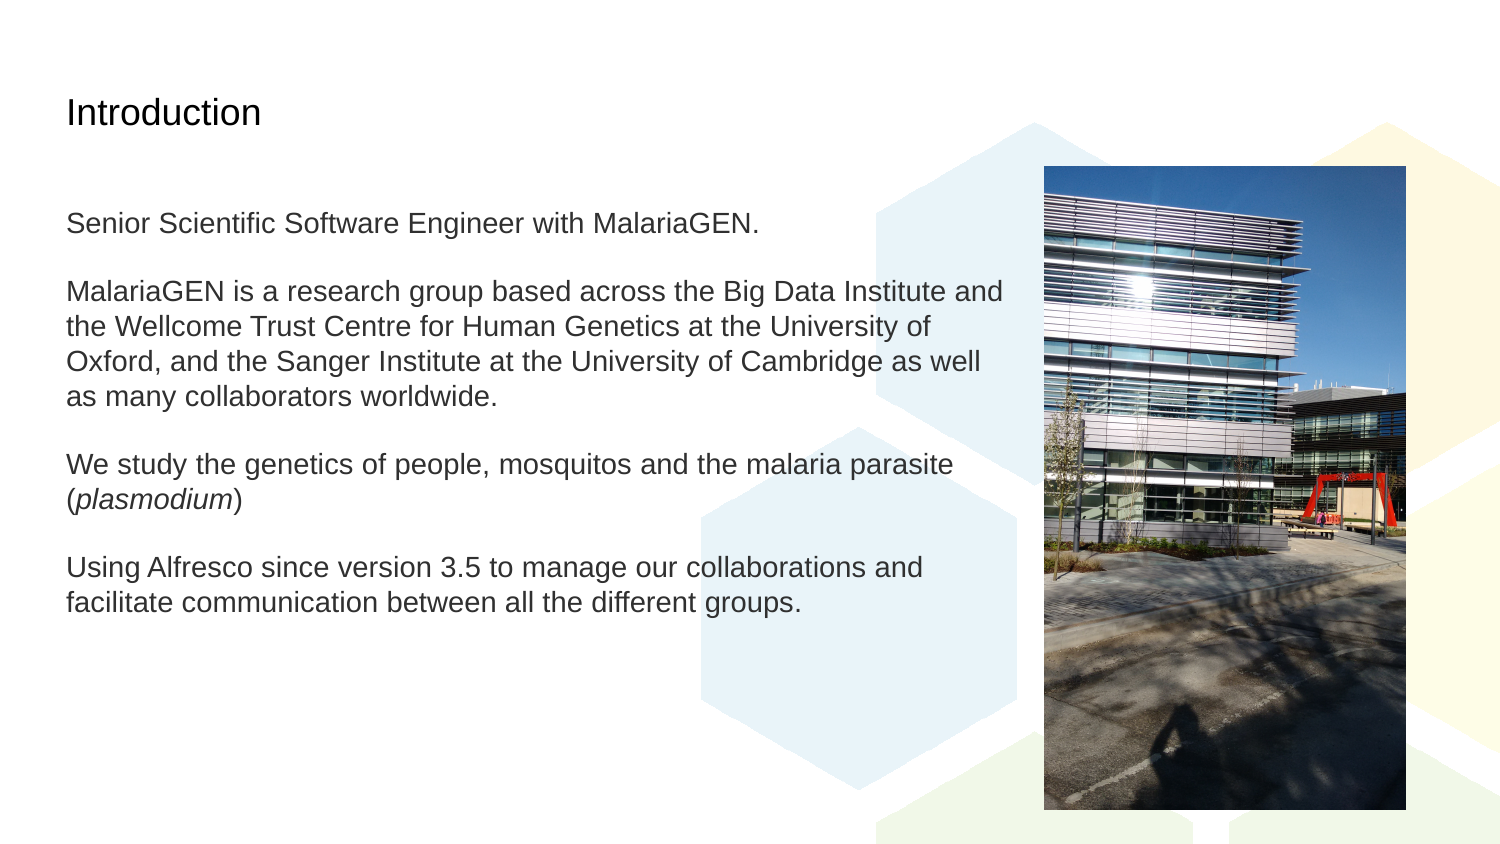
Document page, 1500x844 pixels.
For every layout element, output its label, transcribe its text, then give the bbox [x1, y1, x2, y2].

picture [0, 0, 1500, 844]
list Senior Scientific Software Engineer with MalariaGEN. MalariaGEN is a research group based across the Big Data Institute and the Wellcome Trust Centre for Human Genetics at the University of Oxford, and the Sanger Institute at the University of Cambridge as well as many collaborators worldwide. We study the genetics of people, mosquitos and the malaria parasite (plasmodium) Using Alfresco since version 3.5 to manage our collaborations and facilitate communication between all the different groups. [51, 189, 1028, 750]
title Introduction [51, 72, 1449, 167]
